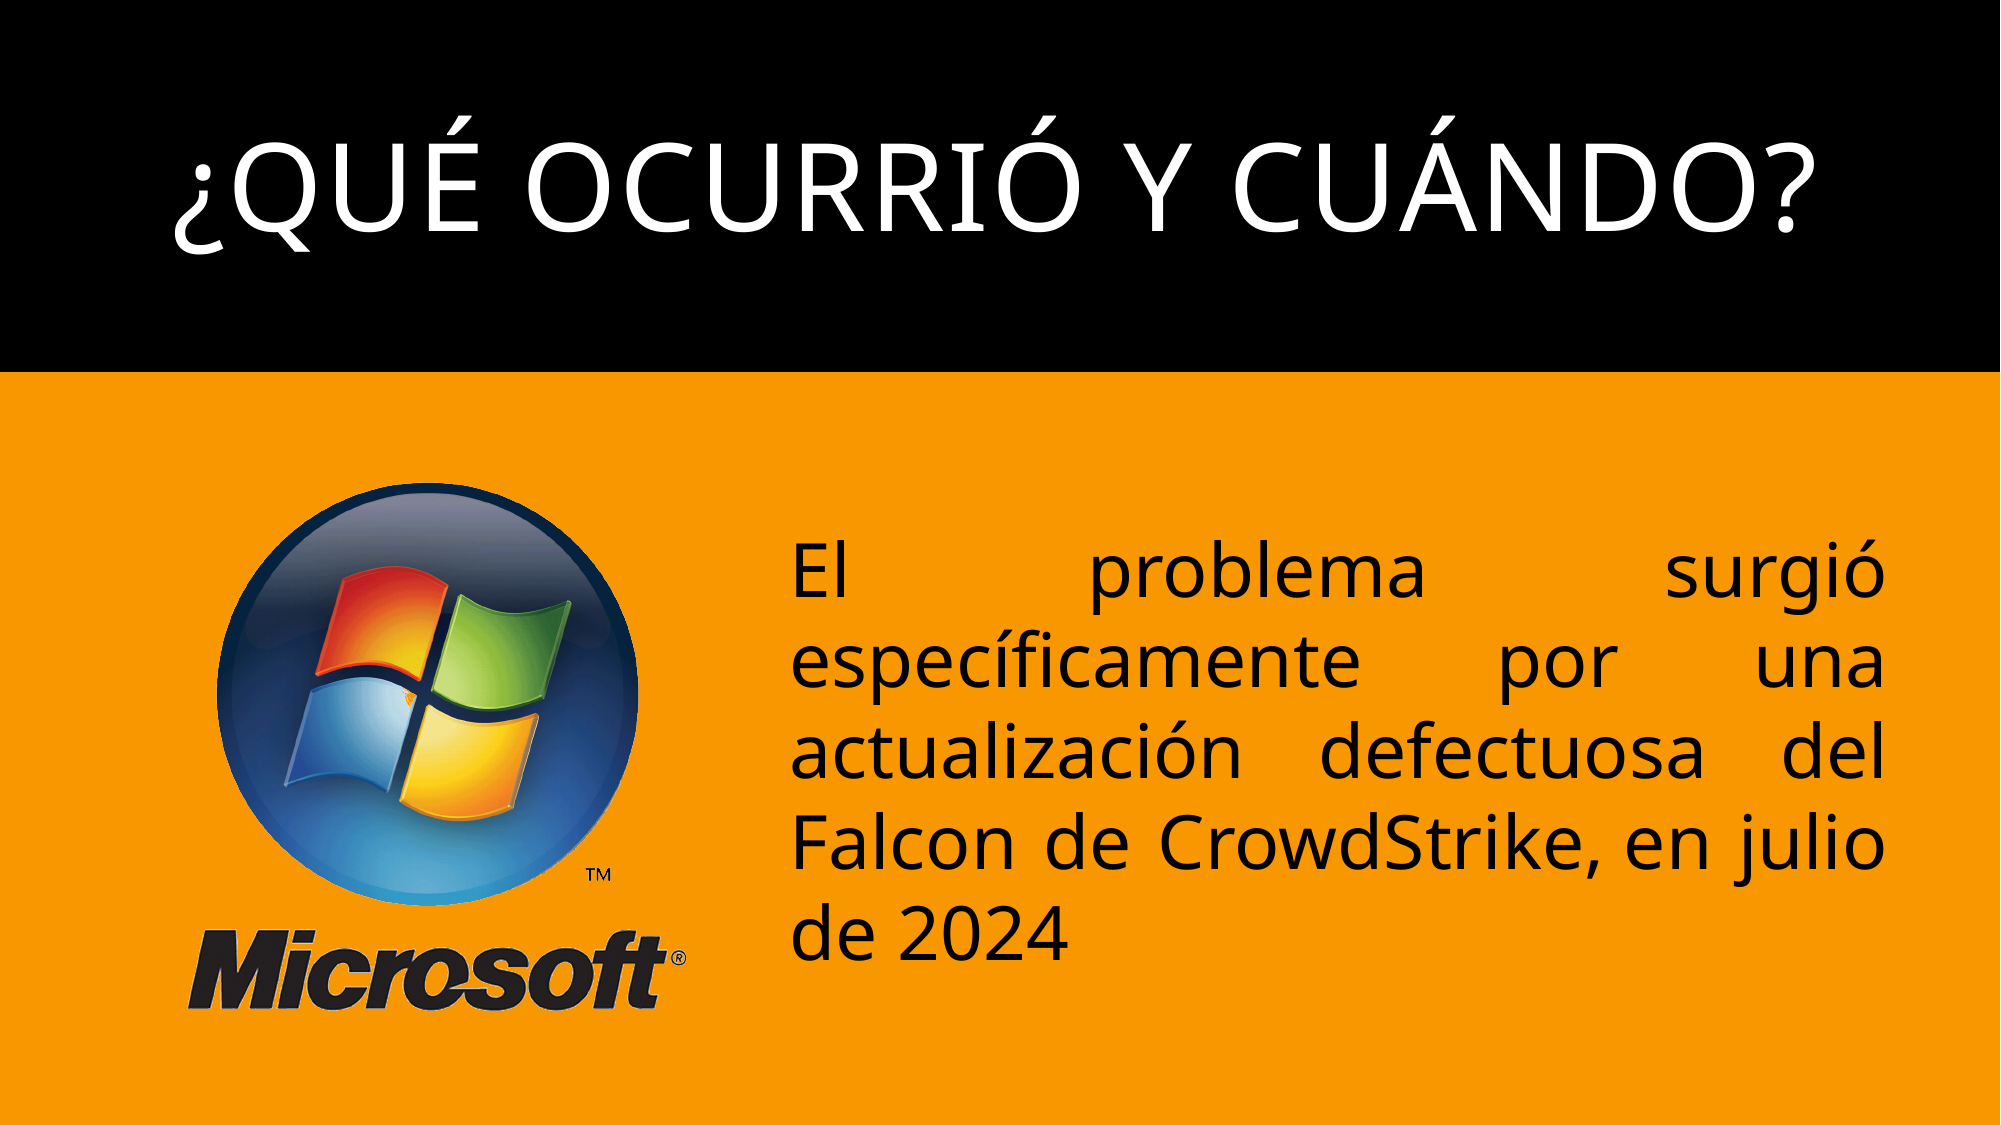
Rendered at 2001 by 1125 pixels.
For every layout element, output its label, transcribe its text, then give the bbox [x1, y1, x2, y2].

picture [174, 441, 701, 1025]
title ¿Qué ocurrió y cuándo? [157, 52, 1842, 332]
text_box El problema surgió específicamente por una actualización defectuosa del Falcon de CrowdStrike, en julio de 2024 [774, 487, 1927, 1010]
text_box [0, 0, 2000, 1125]
